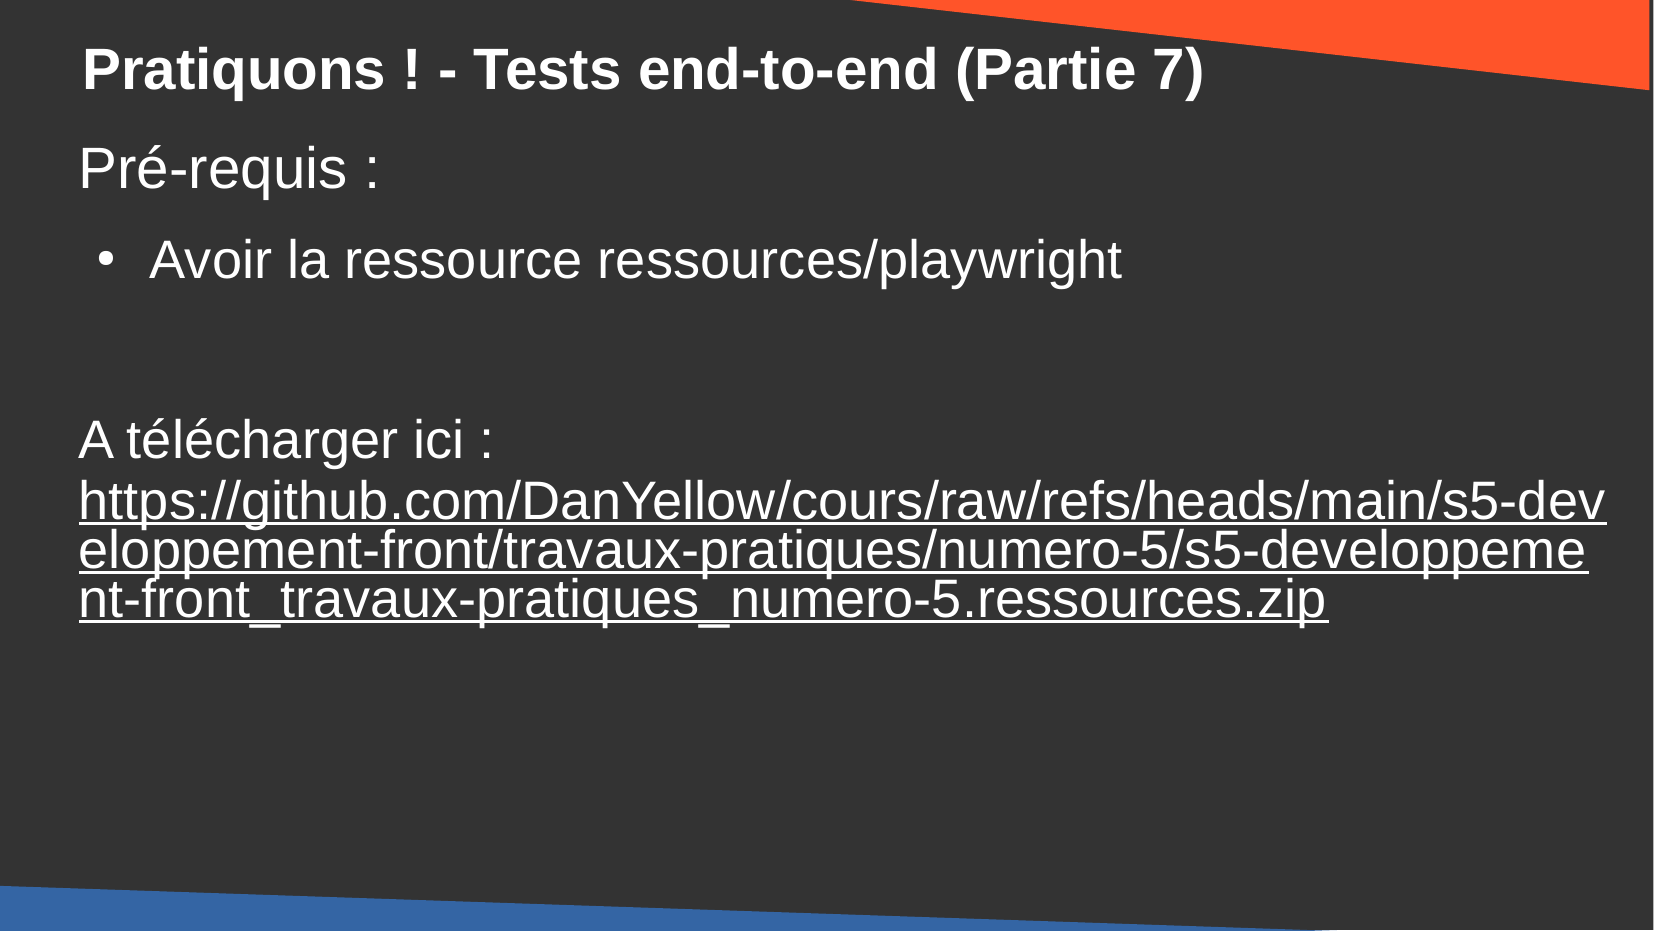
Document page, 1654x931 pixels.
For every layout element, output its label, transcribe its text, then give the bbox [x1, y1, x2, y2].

title Pratiquons ! - Tests end-to-end (Partie 7) [82, 37, 1571, 114]
list Pré-requis : Avoir la ressource ressources/playwright A télécharger ici : https://github.com/DanYellow/cours/raw/refs/heads/main/s5-developpement-front/travaux-pratiques/numero-5/s5-developpement-front_travaux-pratiques_numero-5.ressources.zip [78, 135, 1618, 721]
text_box [850, 0, 1650, 91]
text_box [0, 885, 1337, 931]
